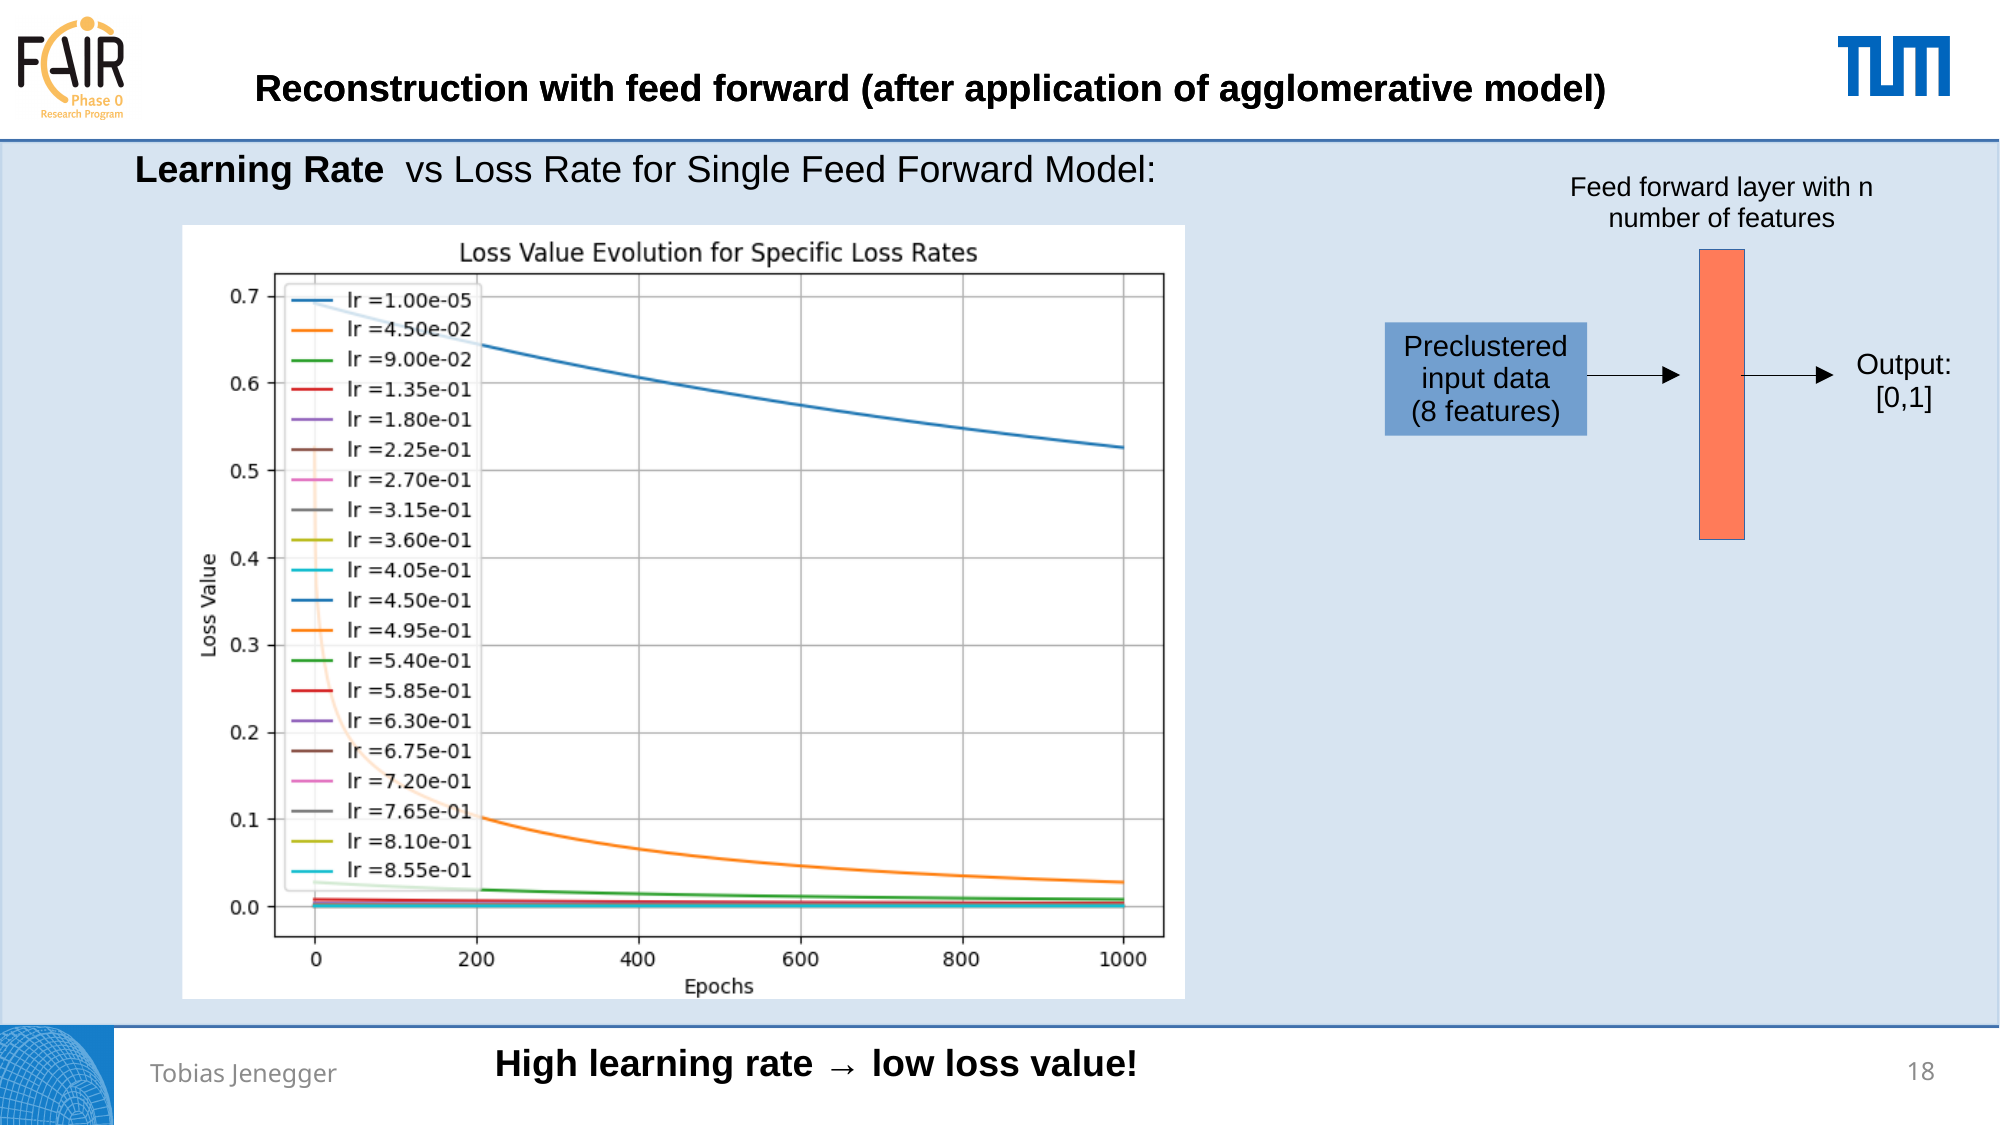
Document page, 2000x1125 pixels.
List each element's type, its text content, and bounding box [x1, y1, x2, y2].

text_box High learning rate → low loss value! [480, 1035, 1741, 1092]
picture [182, 224, 1186, 999]
picture [1838, 36, 1950, 96]
text_box [1699, 249, 1745, 540]
picture [0, 1025, 114, 1125]
picture [15, 15, 142, 120]
text_box Preclustered input data (8 features) [1384, 322, 1588, 436]
text_box Output: [0,1] [1820, 340, 1989, 422]
text_box Learning Rate vs Loss Rate for Single Feed Forward Model: [120, 141, 1396, 240]
text_box Reconstruction with feed forward (after application of agglomerative model) [240, 60, 1801, 117]
text_box Feed forward layer with n number of features [1553, 164, 1891, 241]
